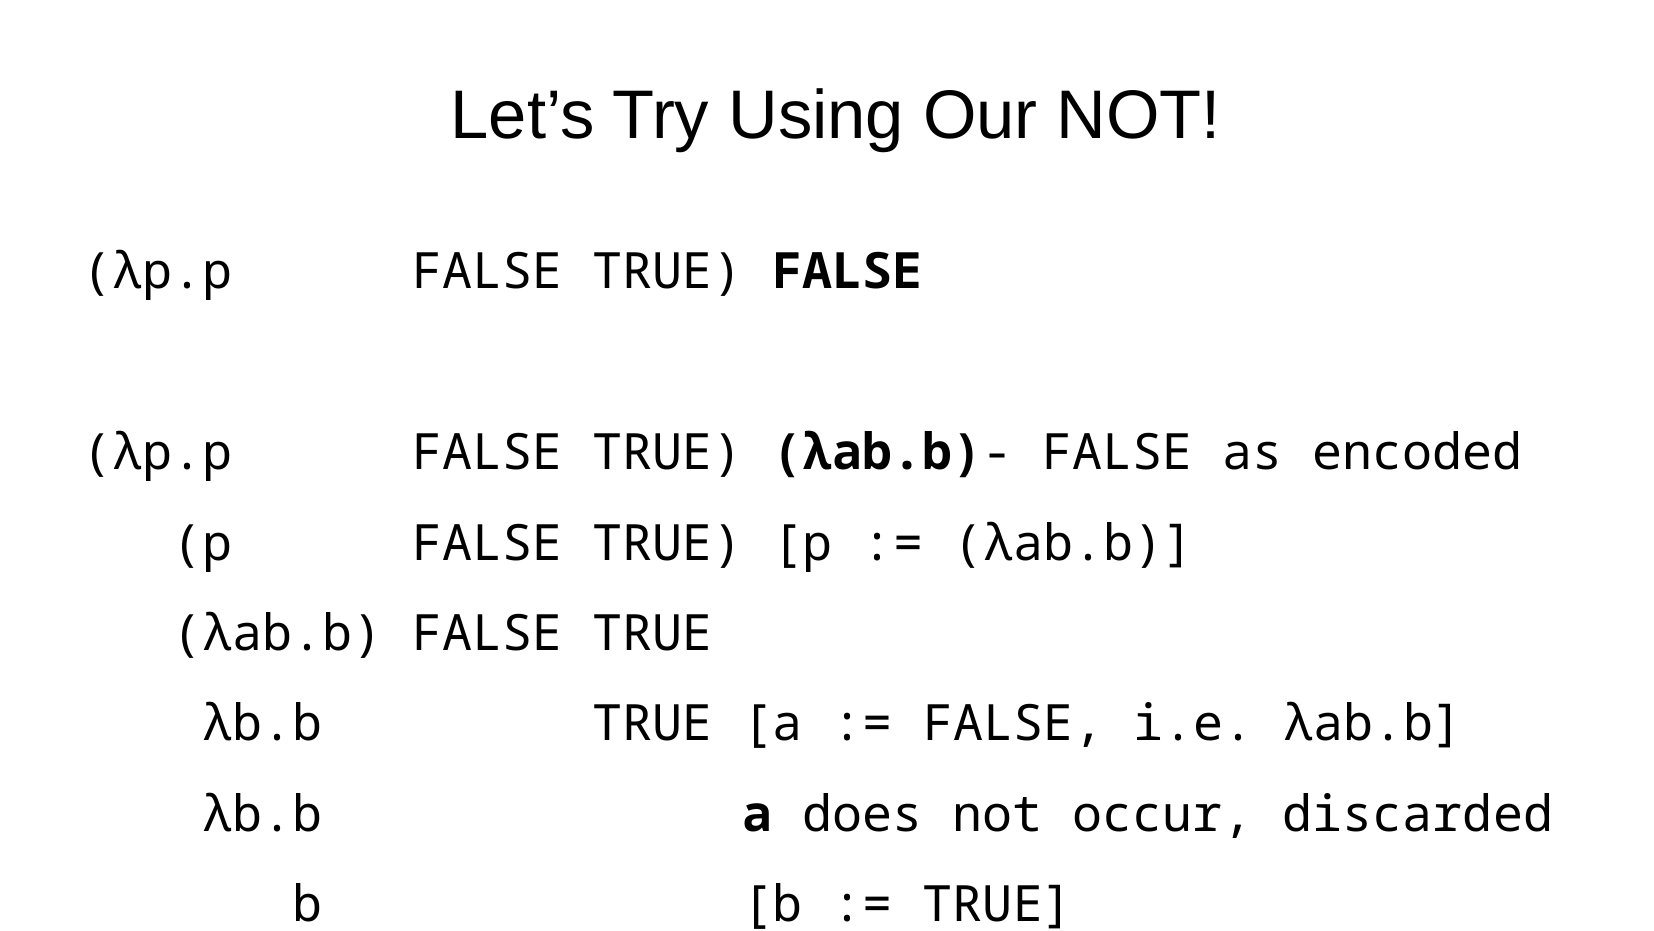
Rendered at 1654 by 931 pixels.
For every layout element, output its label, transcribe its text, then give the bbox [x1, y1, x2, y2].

title Let’s Try Using Our NOT! [82, 37, 1571, 193]
list (λp.p FALSE TRUE) FALSE (λp.p FALSE TRUE) (λab.b)- FALSE as encoded (p FALSE TRUE) [p := (λab.b)] (λab.b) FALSE TRUE λb.b TRUE [a := FALSE, i.e. λab.b] λb.b a does not occur, discarded b [b := TRUE] TRUE [82, 235, 1571, 931]
